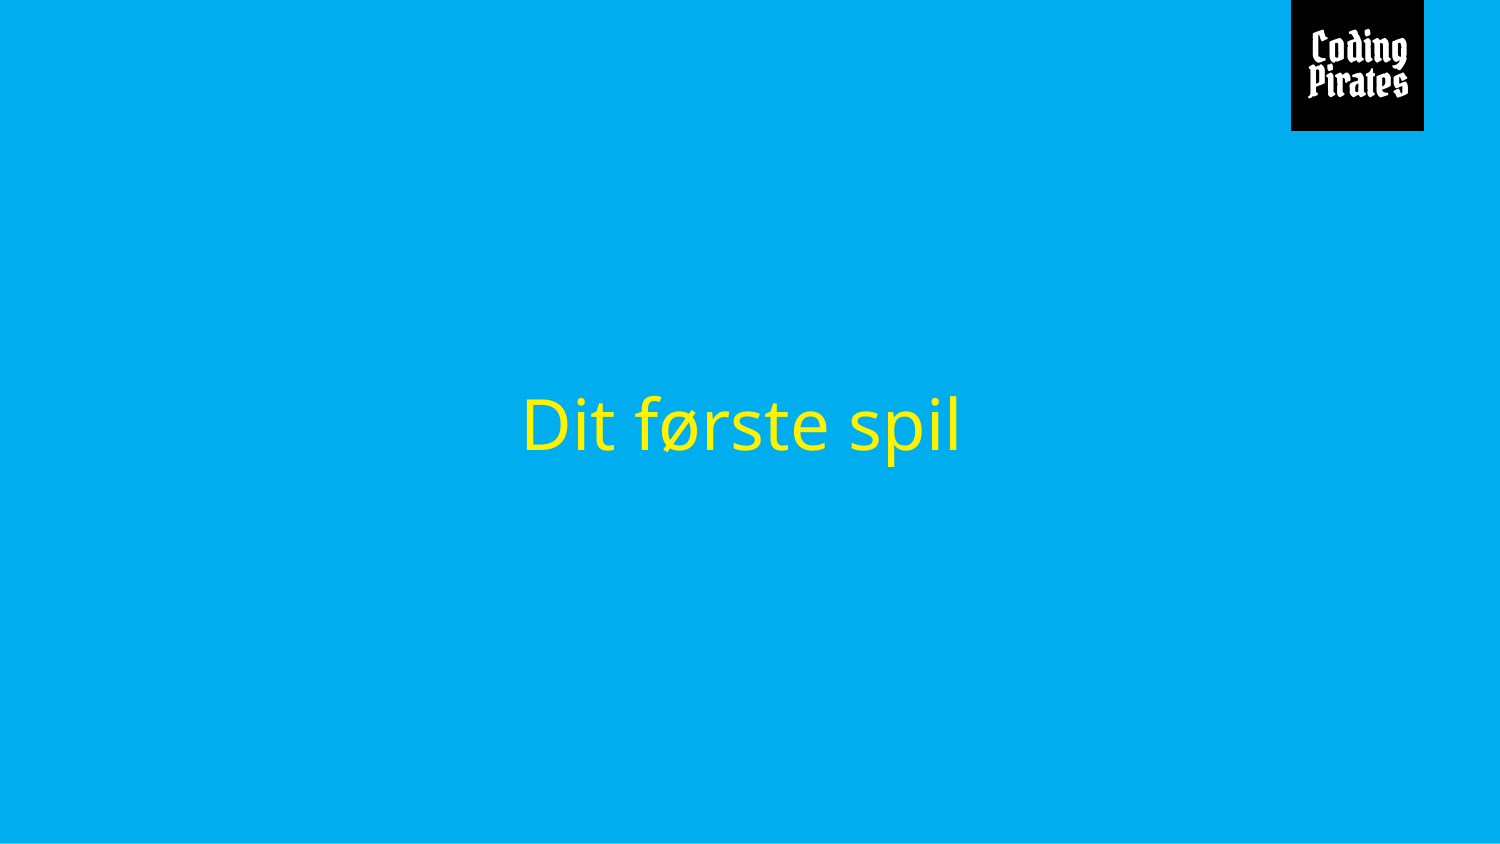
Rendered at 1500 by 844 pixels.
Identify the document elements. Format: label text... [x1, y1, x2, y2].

picture [1292, 0, 1423, 130]
title Dit første spil [12, 352, 1472, 491]
